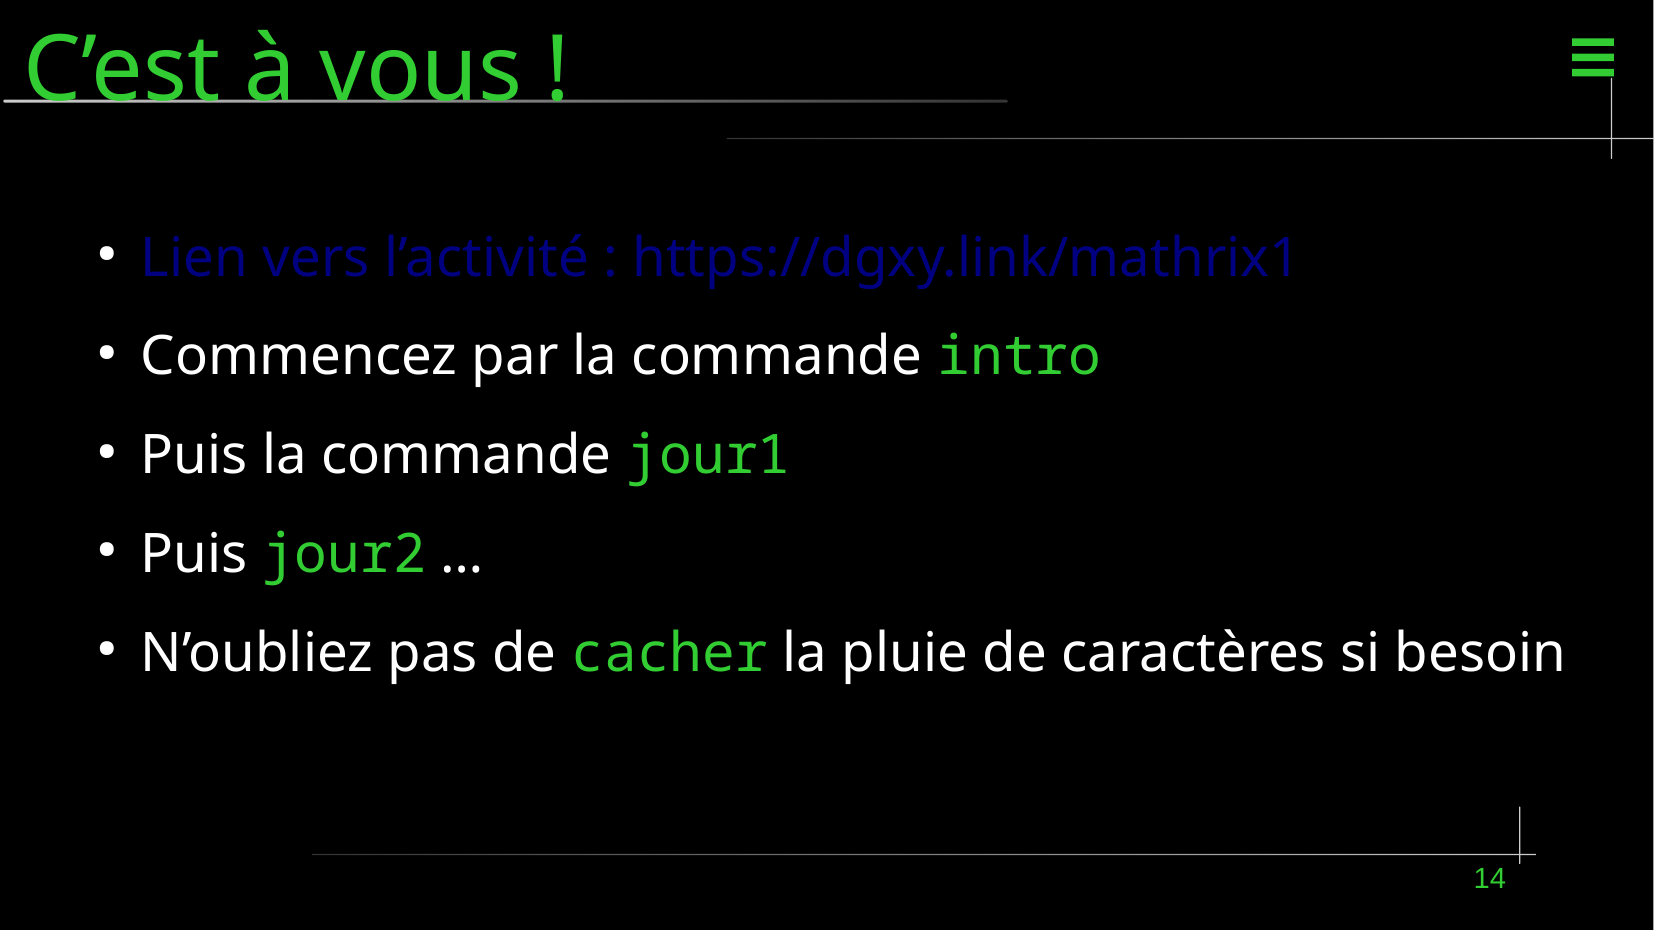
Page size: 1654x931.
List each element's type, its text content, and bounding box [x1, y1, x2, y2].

list Lien vers l’activité : https://dgxy.link/mathrix1 Commencez par la commande intro Puis la commande jour1 Puis jour2 … N’oubliez pas de cacher la pluie de caractères si besoin [82, 217, 1571, 758]
picture [1563, 28, 1625, 89]
title C’est à vous ! [23, 2, 1589, 128]
